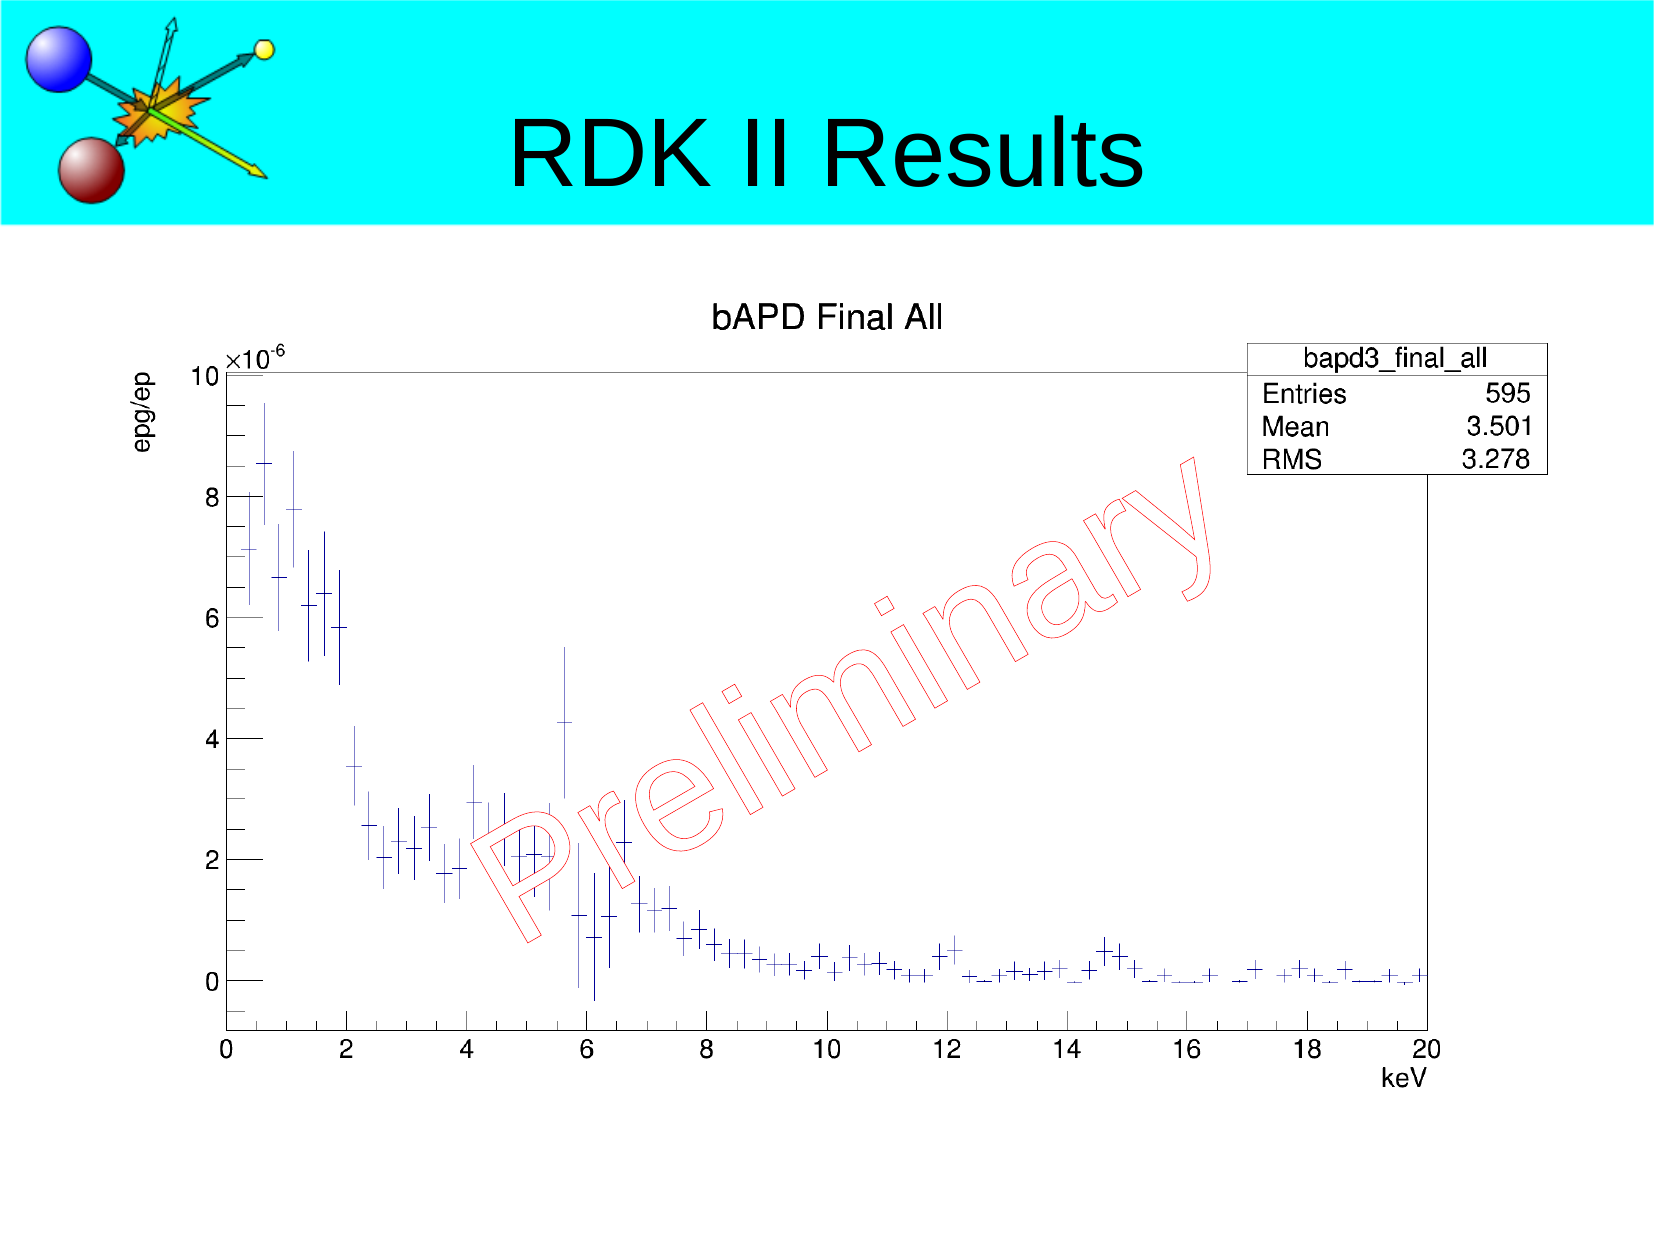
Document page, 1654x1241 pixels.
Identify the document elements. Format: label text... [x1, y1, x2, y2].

title RDK II Results [82, 49, 1571, 257]
text_box Preliminary [424, 388, 1273, 995]
picture [0, 0, 1654, 1241]
